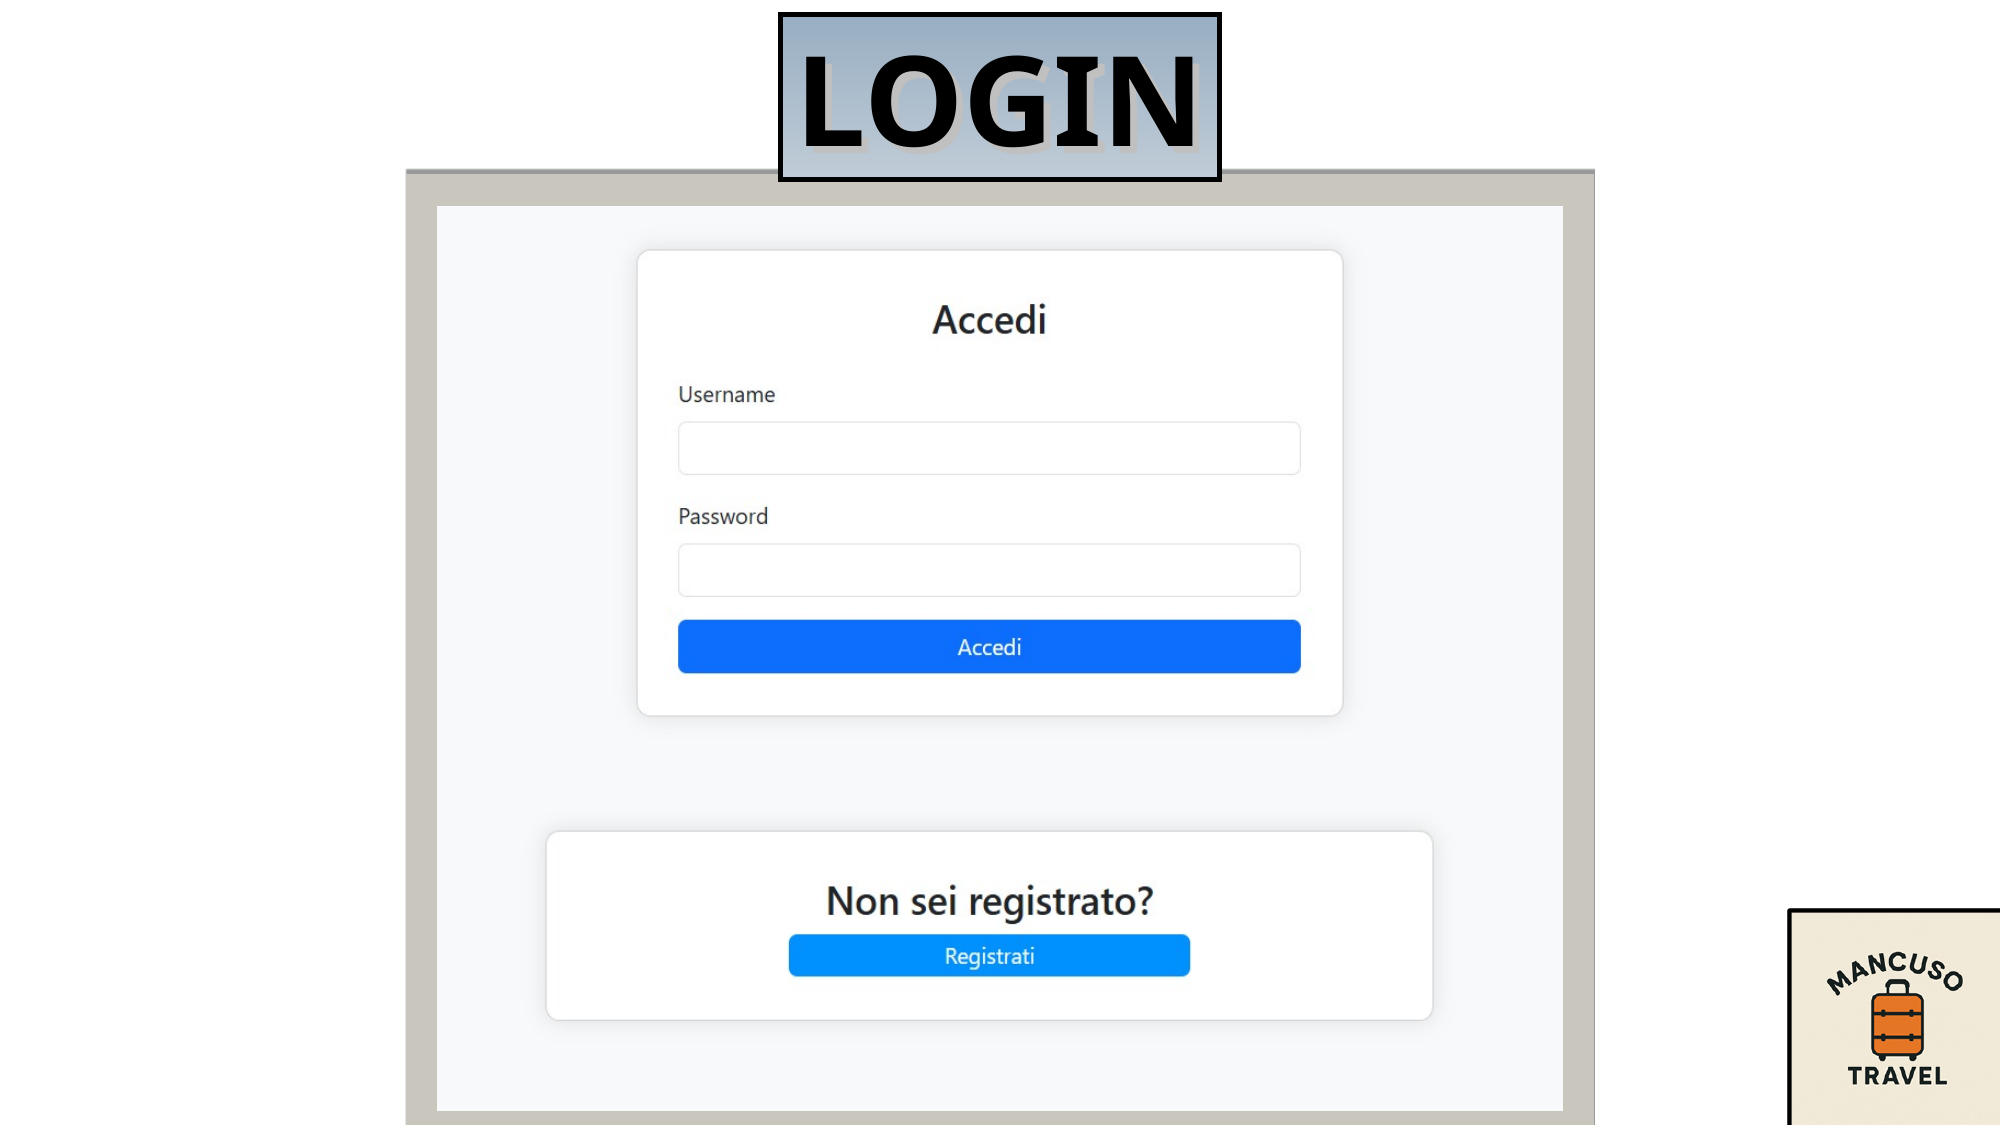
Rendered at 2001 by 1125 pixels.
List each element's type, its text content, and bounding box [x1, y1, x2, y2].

picture [437, 205, 1563, 1111]
text_box LOGIN [781, 14, 1220, 180]
picture [1787, 908, 2000, 1125]
